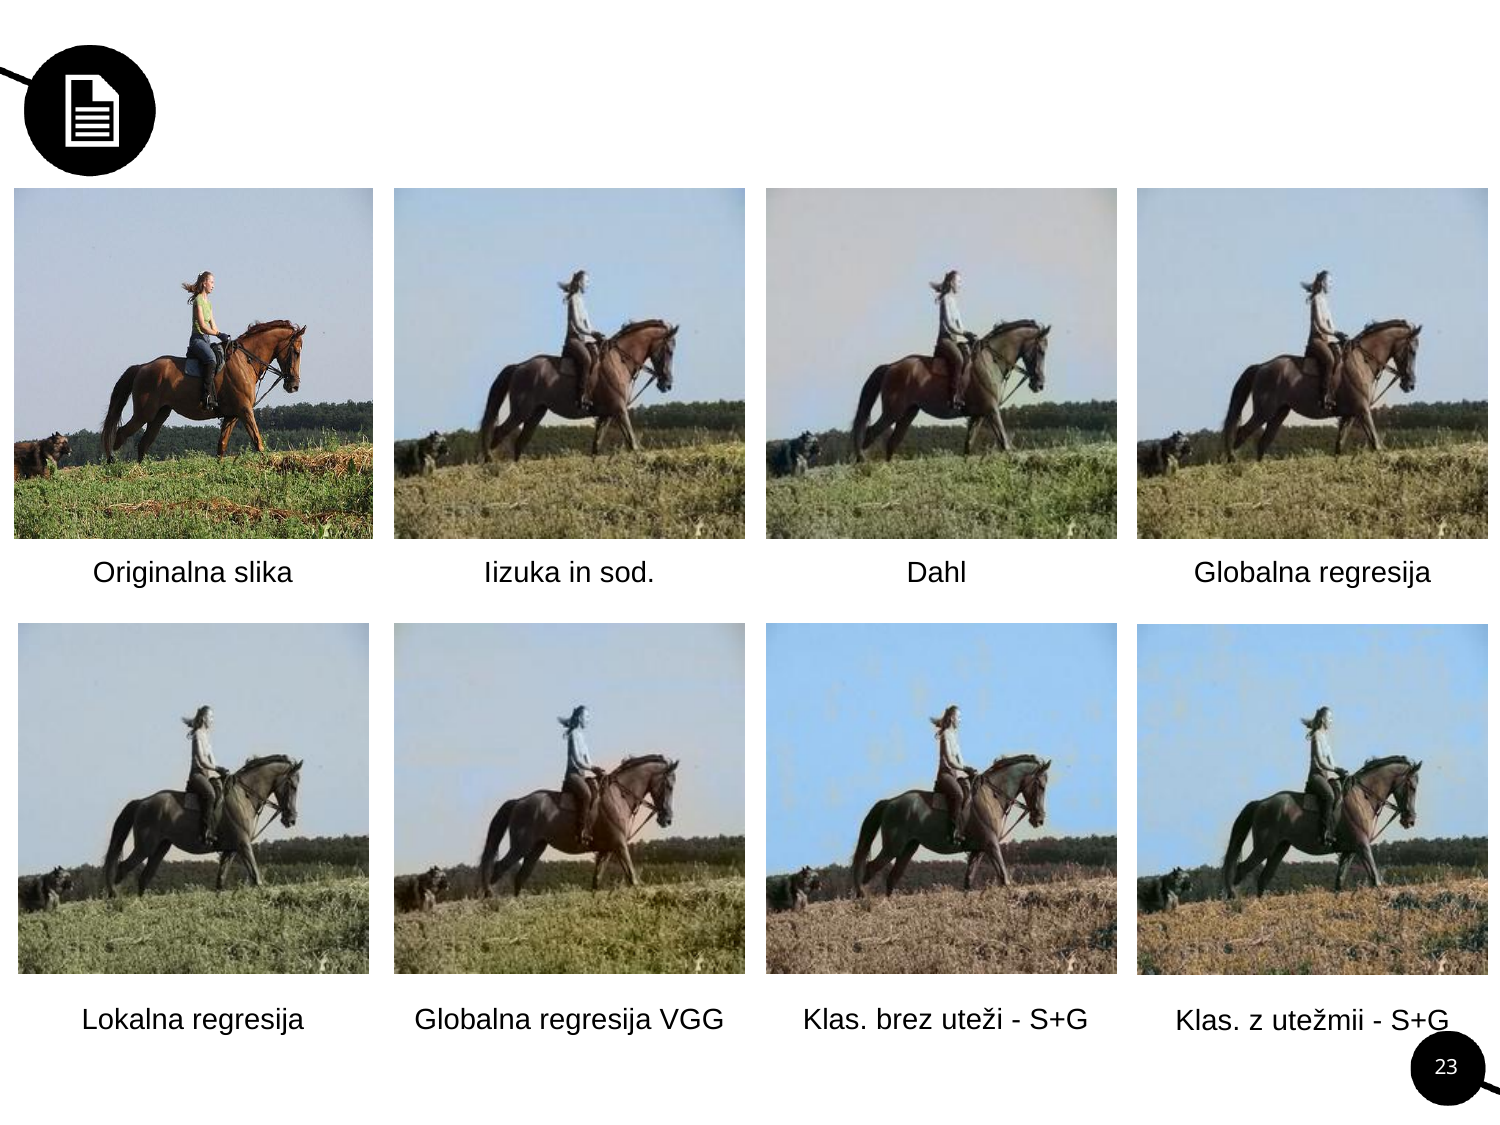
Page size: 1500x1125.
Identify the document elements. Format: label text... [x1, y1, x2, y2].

text_box Klas. brez uteži - S+G [771, 985, 1122, 1059]
text_box Globalna regresija [1137, 538, 1488, 612]
text_box Klas. z utežmii - S+G [1137, 986, 1488, 1060]
text_box Dahl [761, 538, 1112, 612]
text_box Originalna slika [18, 538, 369, 612]
text_box Iizuka in sod. [394, 538, 745, 612]
picture [0, 0, 1500, 1125]
text_box Globalna regresija VGG [394, 985, 745, 1059]
text_box Lokalna regresija [18, 985, 369, 1059]
